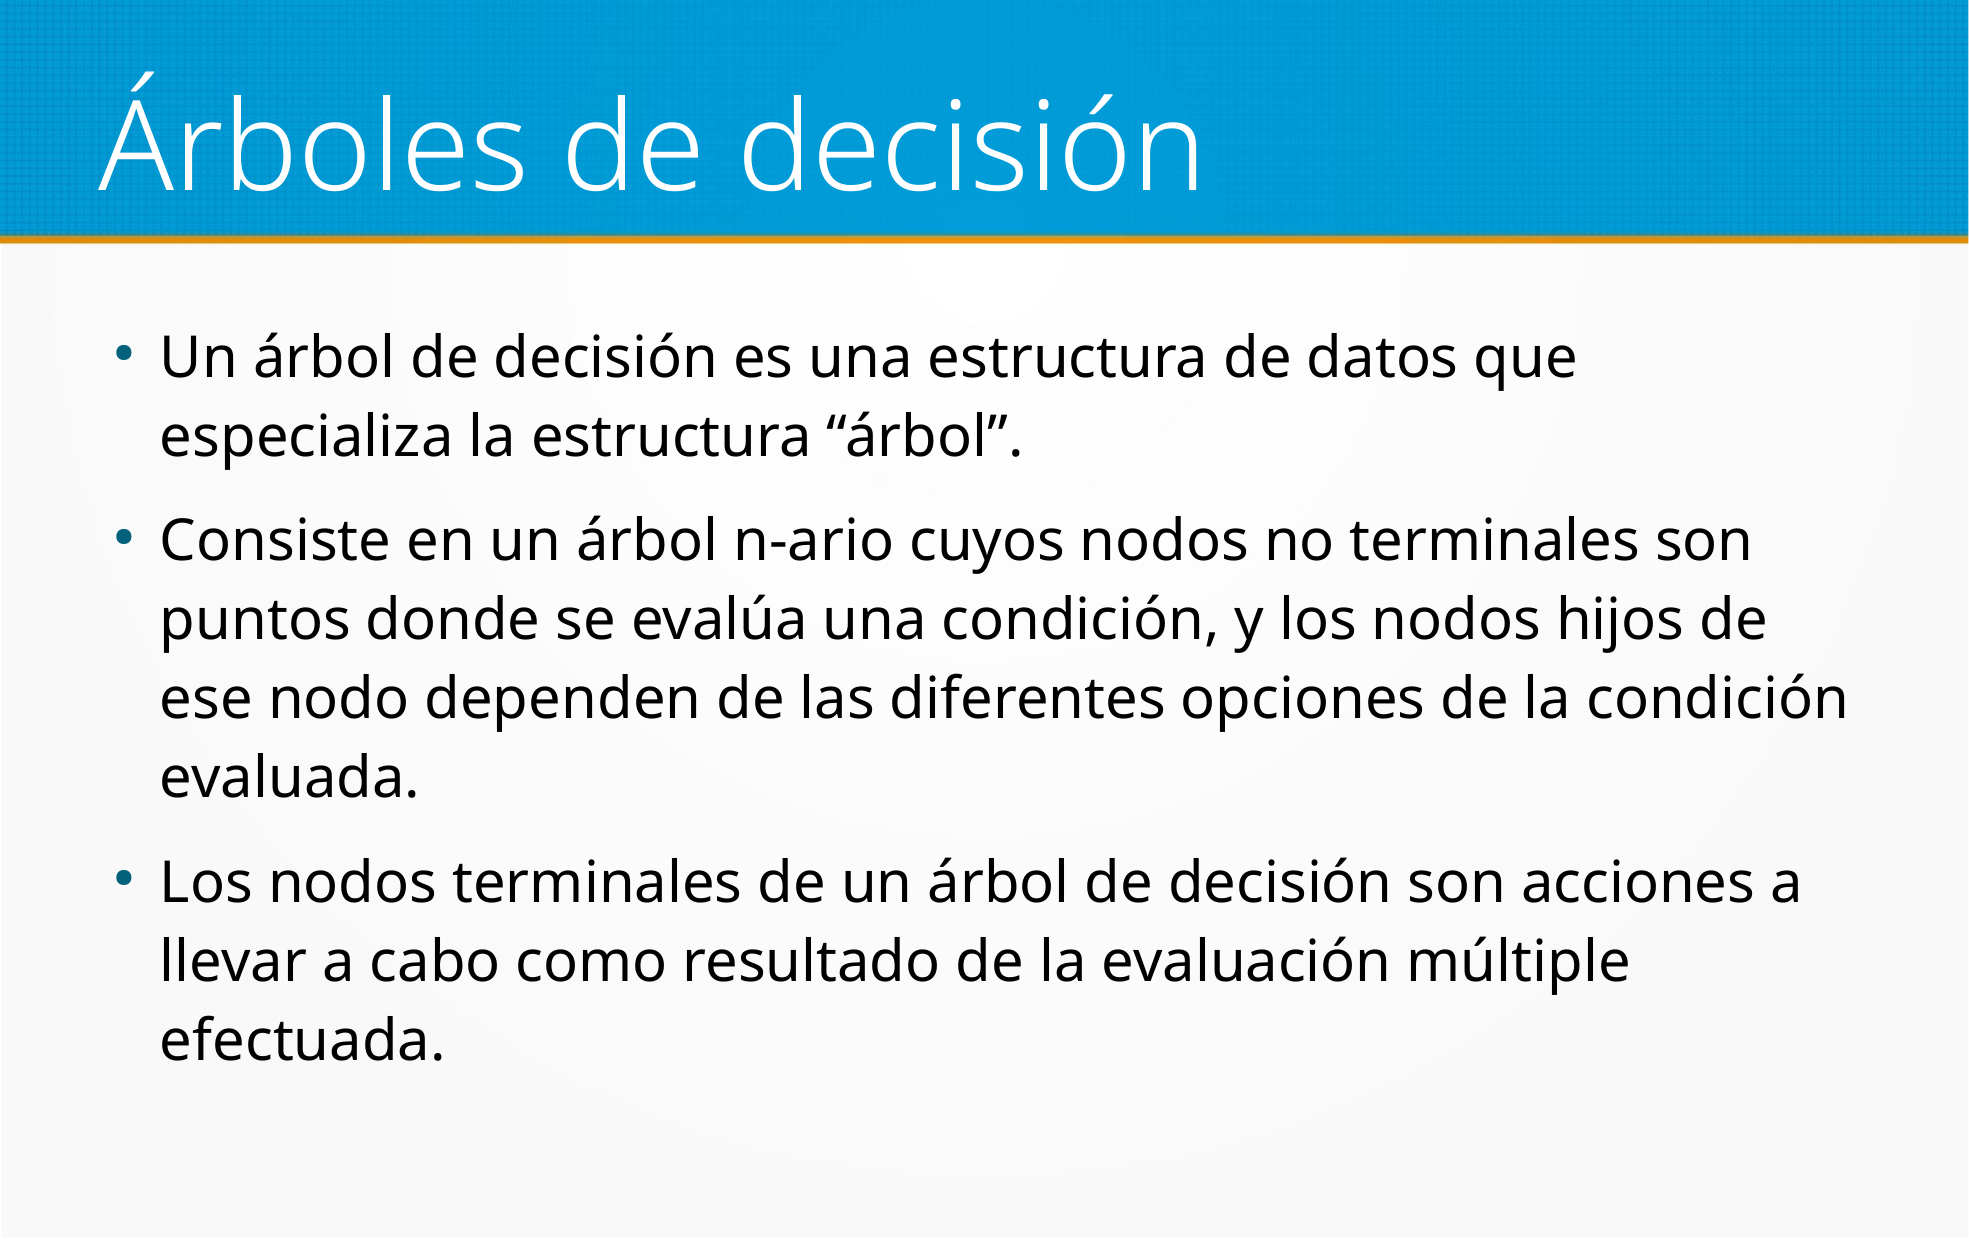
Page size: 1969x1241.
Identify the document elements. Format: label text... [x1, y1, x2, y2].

picture [0, 233, 1969, 1241]
list Un árbol de decisión es una estructura de datos que especializa la estructura “árbol”. Consiste en un árbol n-ario cuyos nodos no terminales son puntos donde se evalúa una condición, y los nodos hijos de ese nodo dependen de las diferentes opciones de la condición evaluada. Los nodos terminales de un árbol de decisión son acciones a llevar a cabo como resultado de la evaluación múltiple efectuada. [98, 315, 1861, 1081]
title Árboles de decisión [98, 19, 1870, 227]
